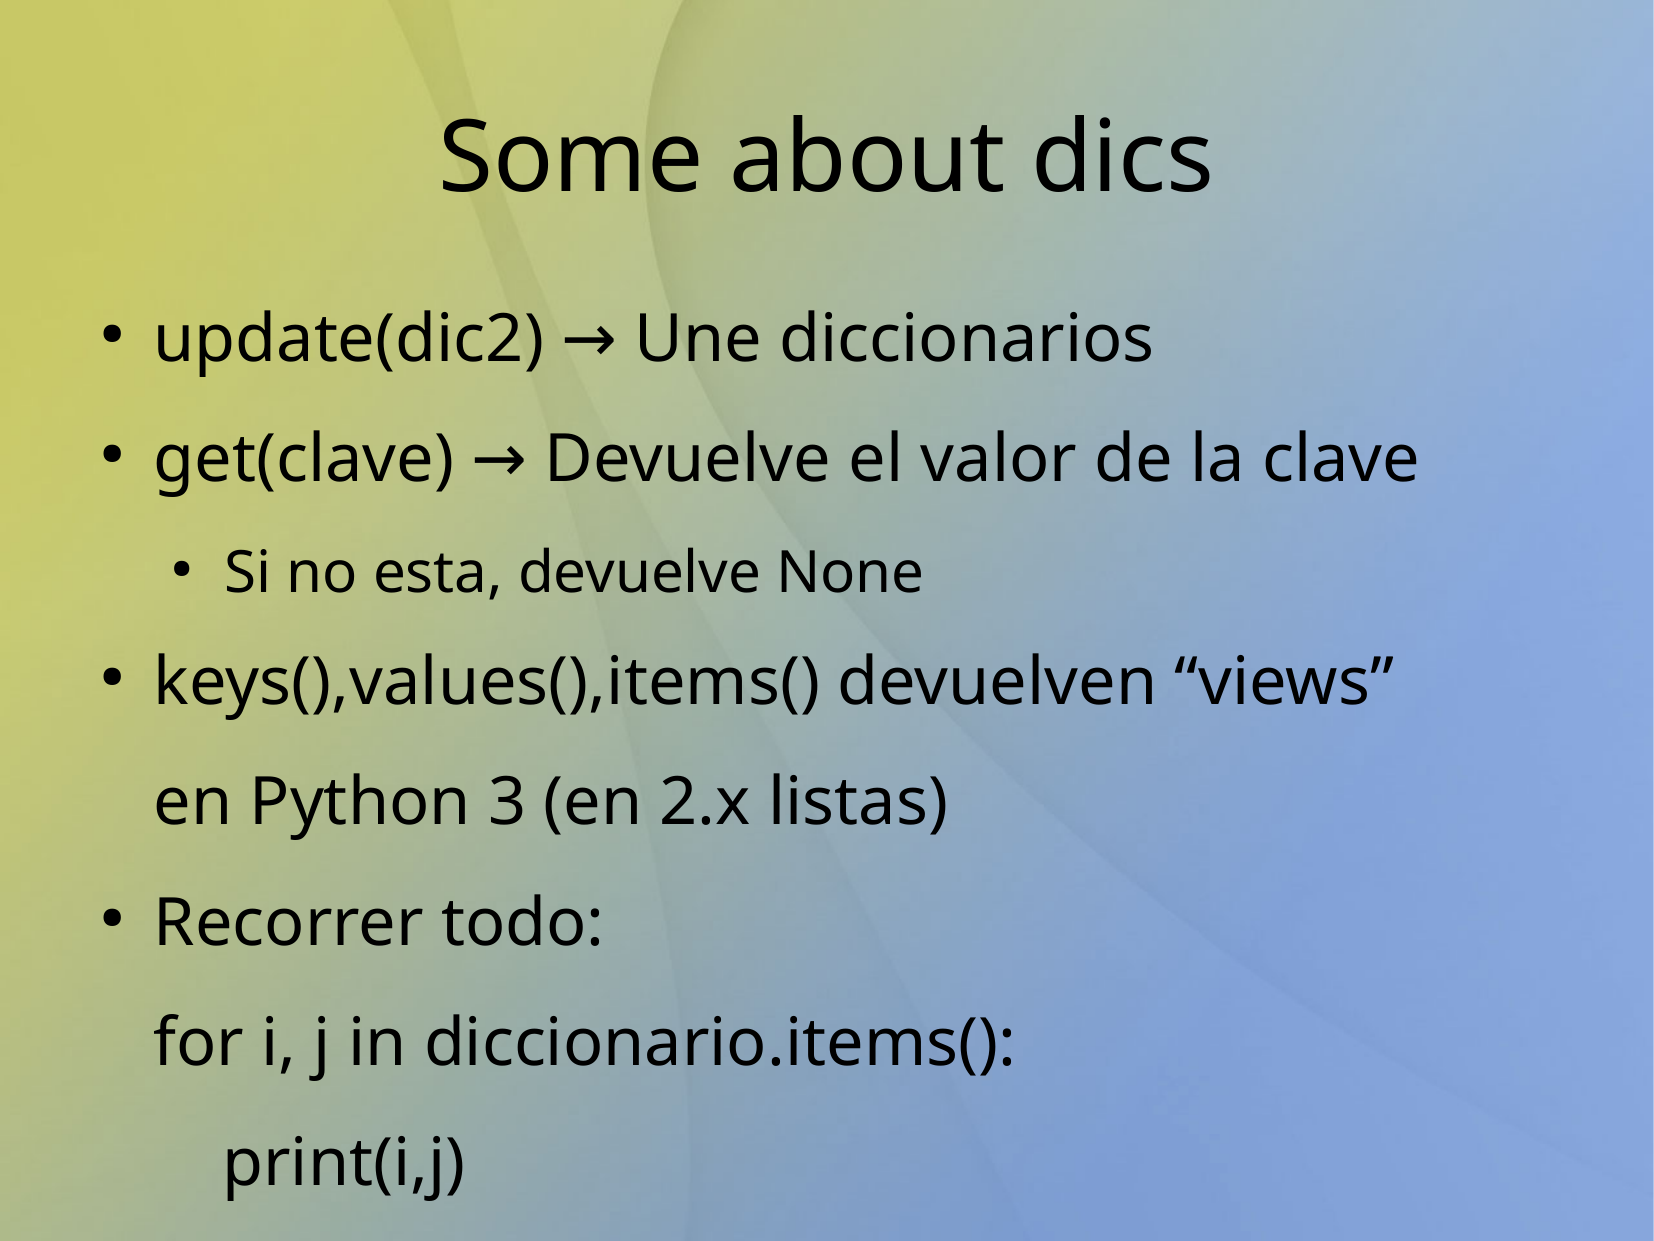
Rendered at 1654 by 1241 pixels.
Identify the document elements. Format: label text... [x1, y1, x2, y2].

list update(dic2) → Une diccionarios get(clave) → Devuelve el valor de la clave Si no esta, devuelve None keys(),values(),items() devuelven “views” en Python 3 (en 2.x listas) Recorrer todo: for i, j in diccionario.items(): print(i,j) [82, 290, 1571, 1210]
picture [0, 0, 1654, 1241]
title Some about dics [82, 49, 1571, 257]
